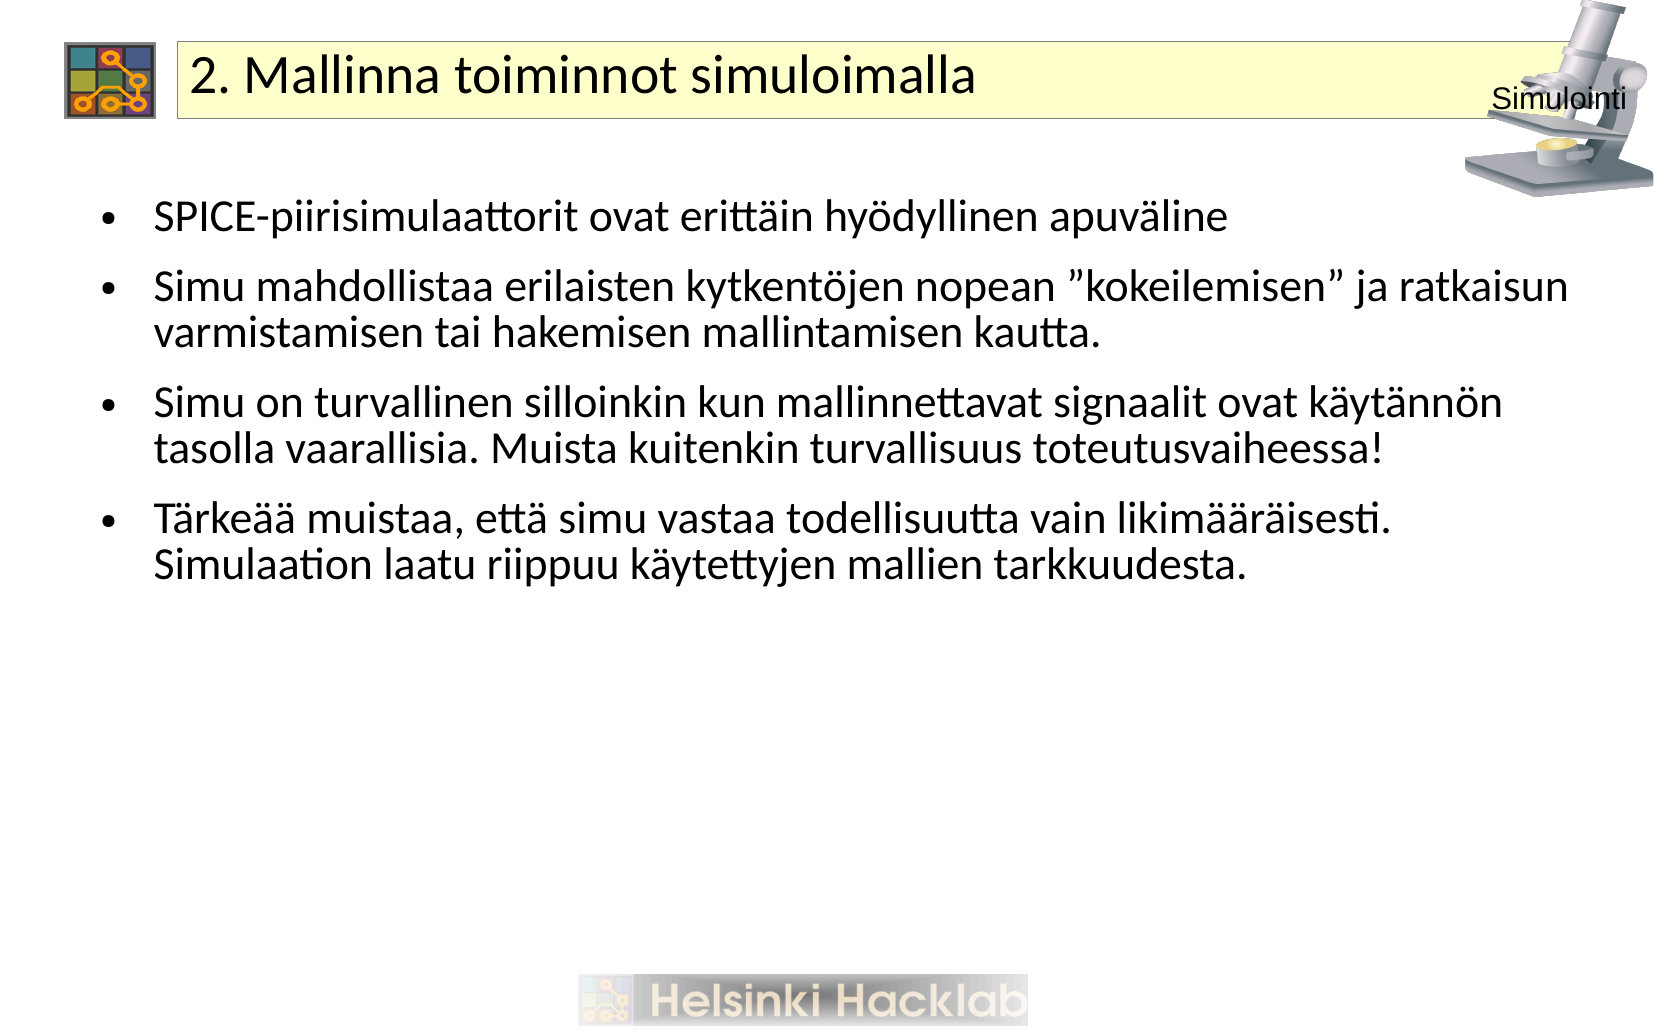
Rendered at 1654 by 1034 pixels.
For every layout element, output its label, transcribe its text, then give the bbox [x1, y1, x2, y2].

picture [64, 42, 156, 119]
title 2. Mallinna toiminnot simuloimalla [177, 41, 1465, 119]
list SPICE-piirisimulaattorit ovat erittäin hyödyllinen apuväline Simu mahdollistaa erilaisten kytkentöjen nopean ”kokeilemisen” ja ratkaisun varmistamisen tai hakemisen mallintamisen kautta. Simu on turvallinen silloinkin kun mallinnettavat signaalit ovat käytännön tasolla vaarallisia. Muista kuitenkin turvallisuus toteutusvaiheessa! Tärkeää muistaa, että simu vastaa todellisuutta vain likimääräisesti. Simulaation laatu riippuu käytettyjen mallien tarkkuudesta. [82, 196, 1571, 945]
picture [1465, 0, 1654, 197]
